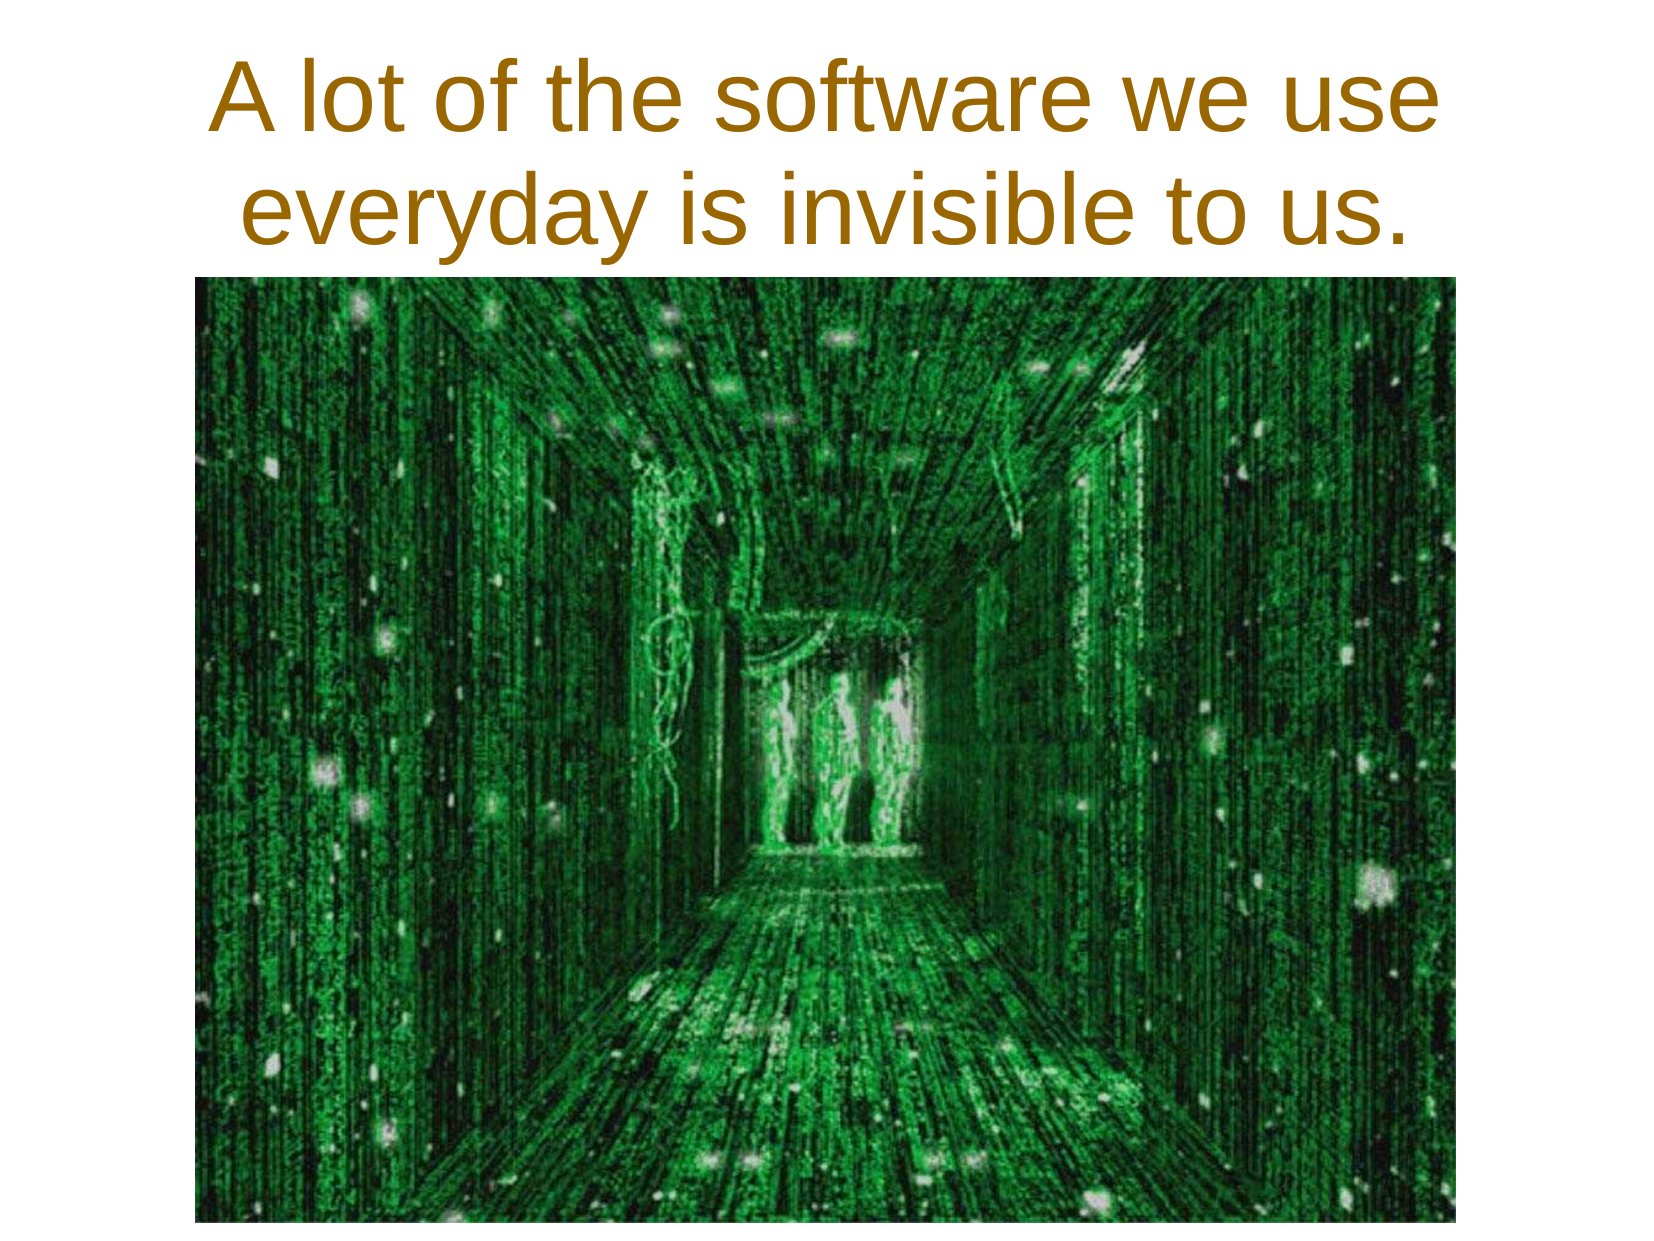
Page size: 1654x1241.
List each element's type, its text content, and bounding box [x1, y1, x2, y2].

title A lot of the software we use everyday is invisible to us. [82, 39, 1571, 266]
picture [195, 277, 1456, 1223]
